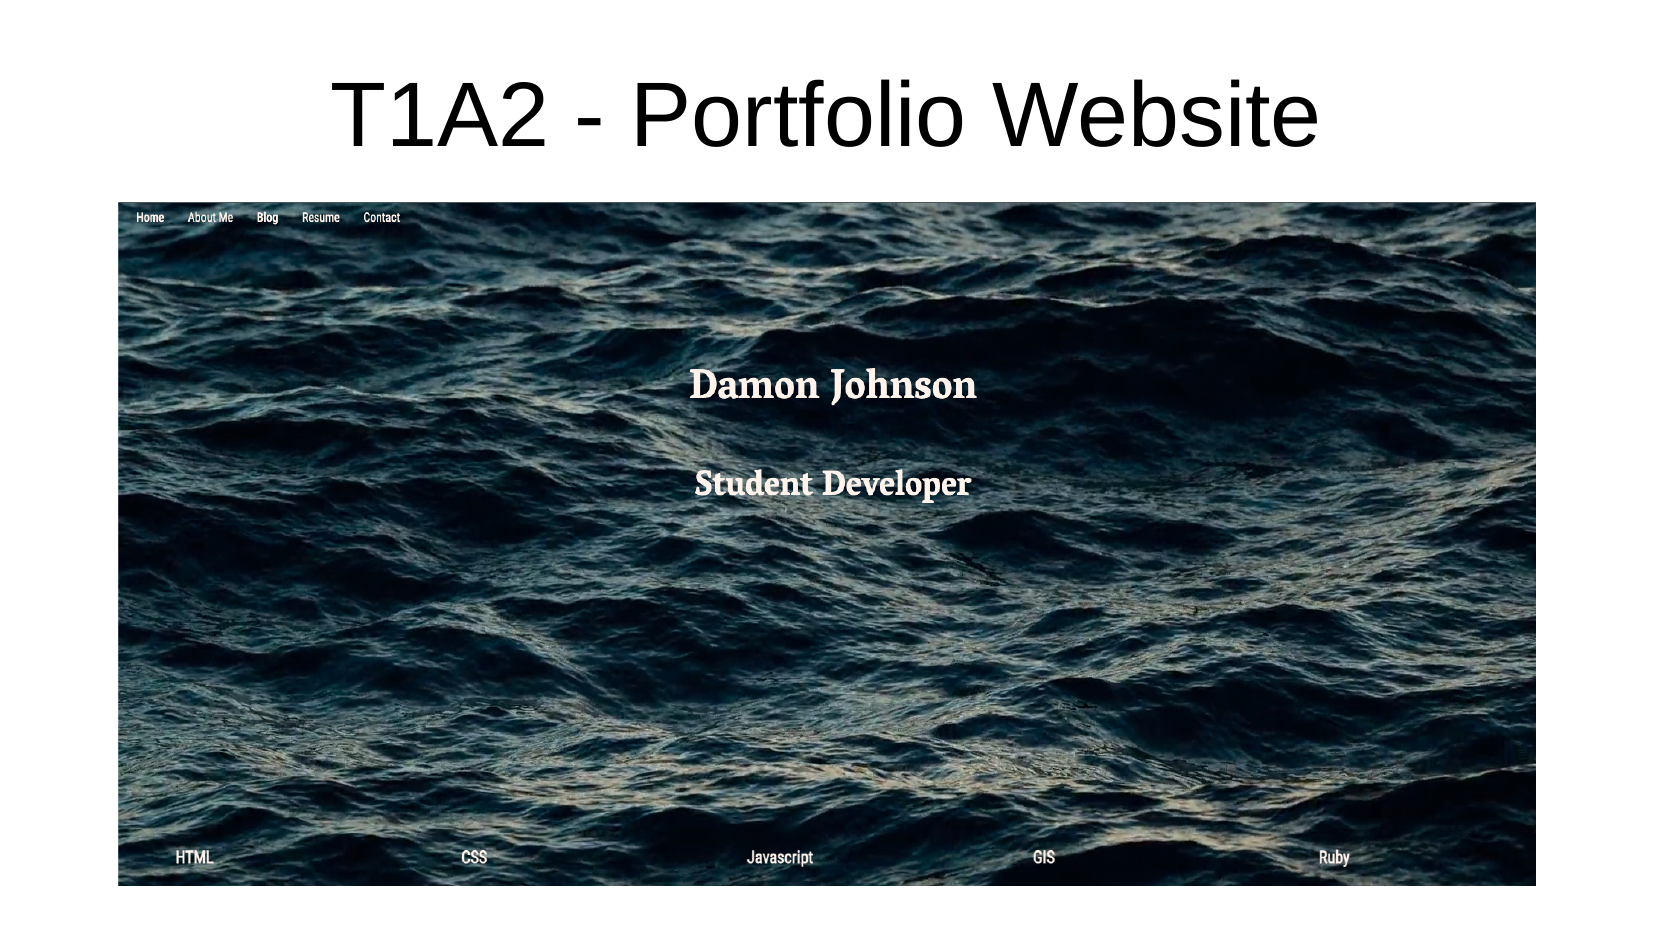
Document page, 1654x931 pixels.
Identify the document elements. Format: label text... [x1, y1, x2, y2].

picture [118, 202, 1536, 886]
title T1A2 - Portfolio Website [82, 37, 1571, 193]
